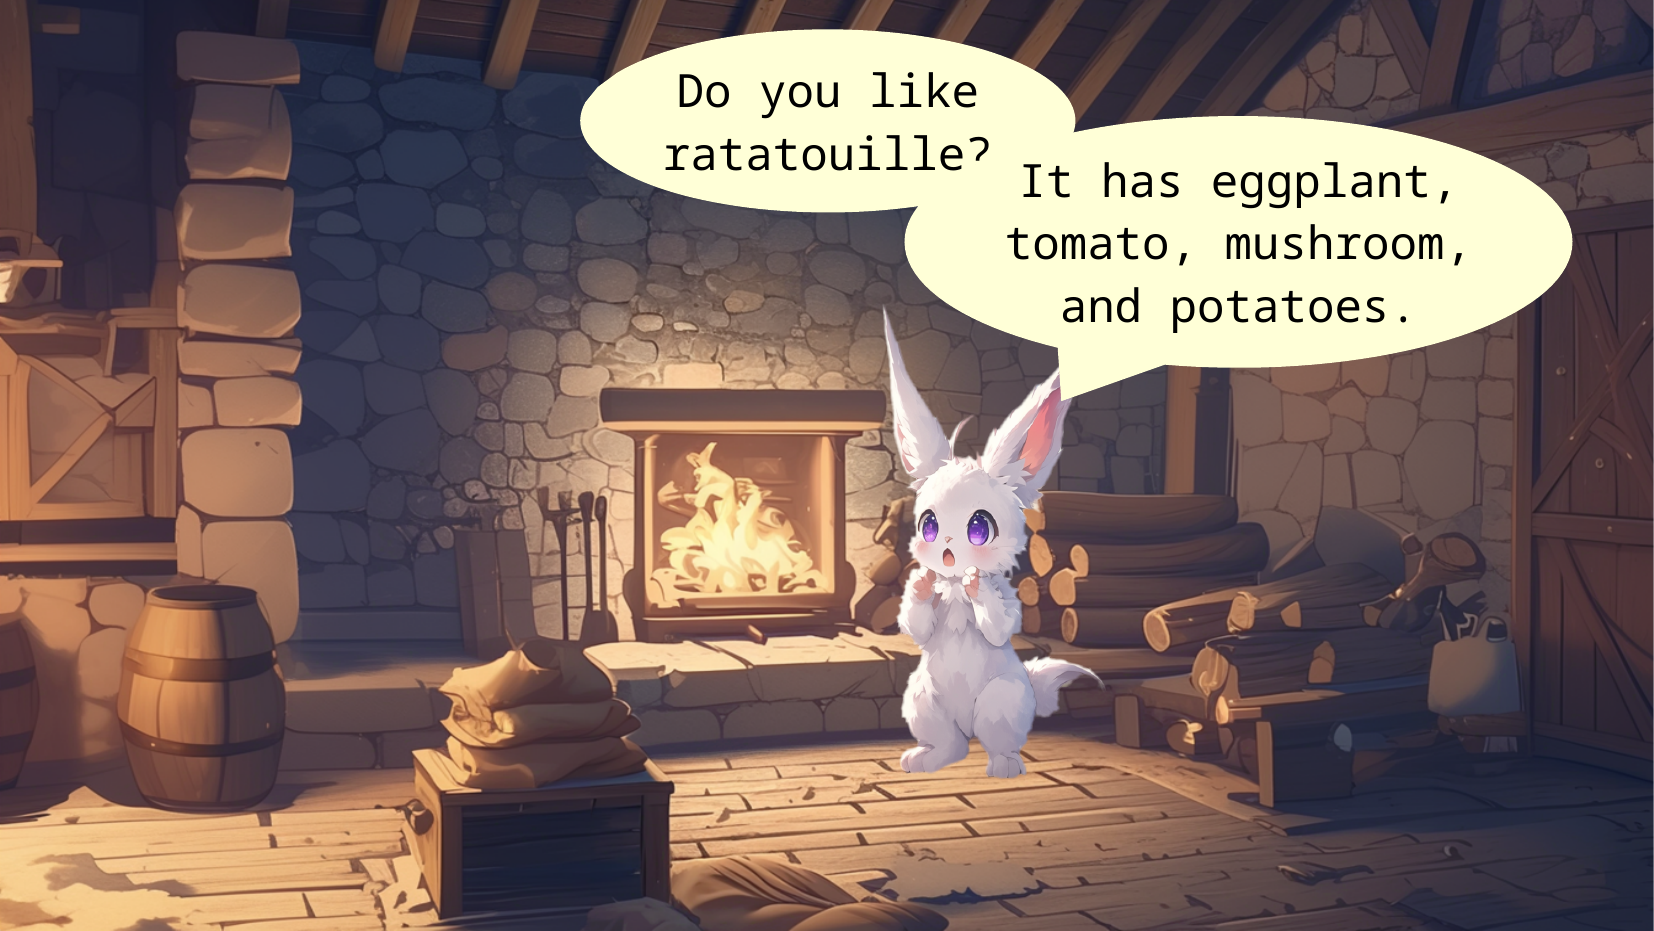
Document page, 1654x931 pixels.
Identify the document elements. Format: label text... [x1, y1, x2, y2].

text_box It has eggplant, tomato, mushroom, and potatoes. [904, 116, 1573, 402]
picture [0, 0, 1654, 931]
text_box Do you like ratatouille? [580, 29, 1076, 213]
